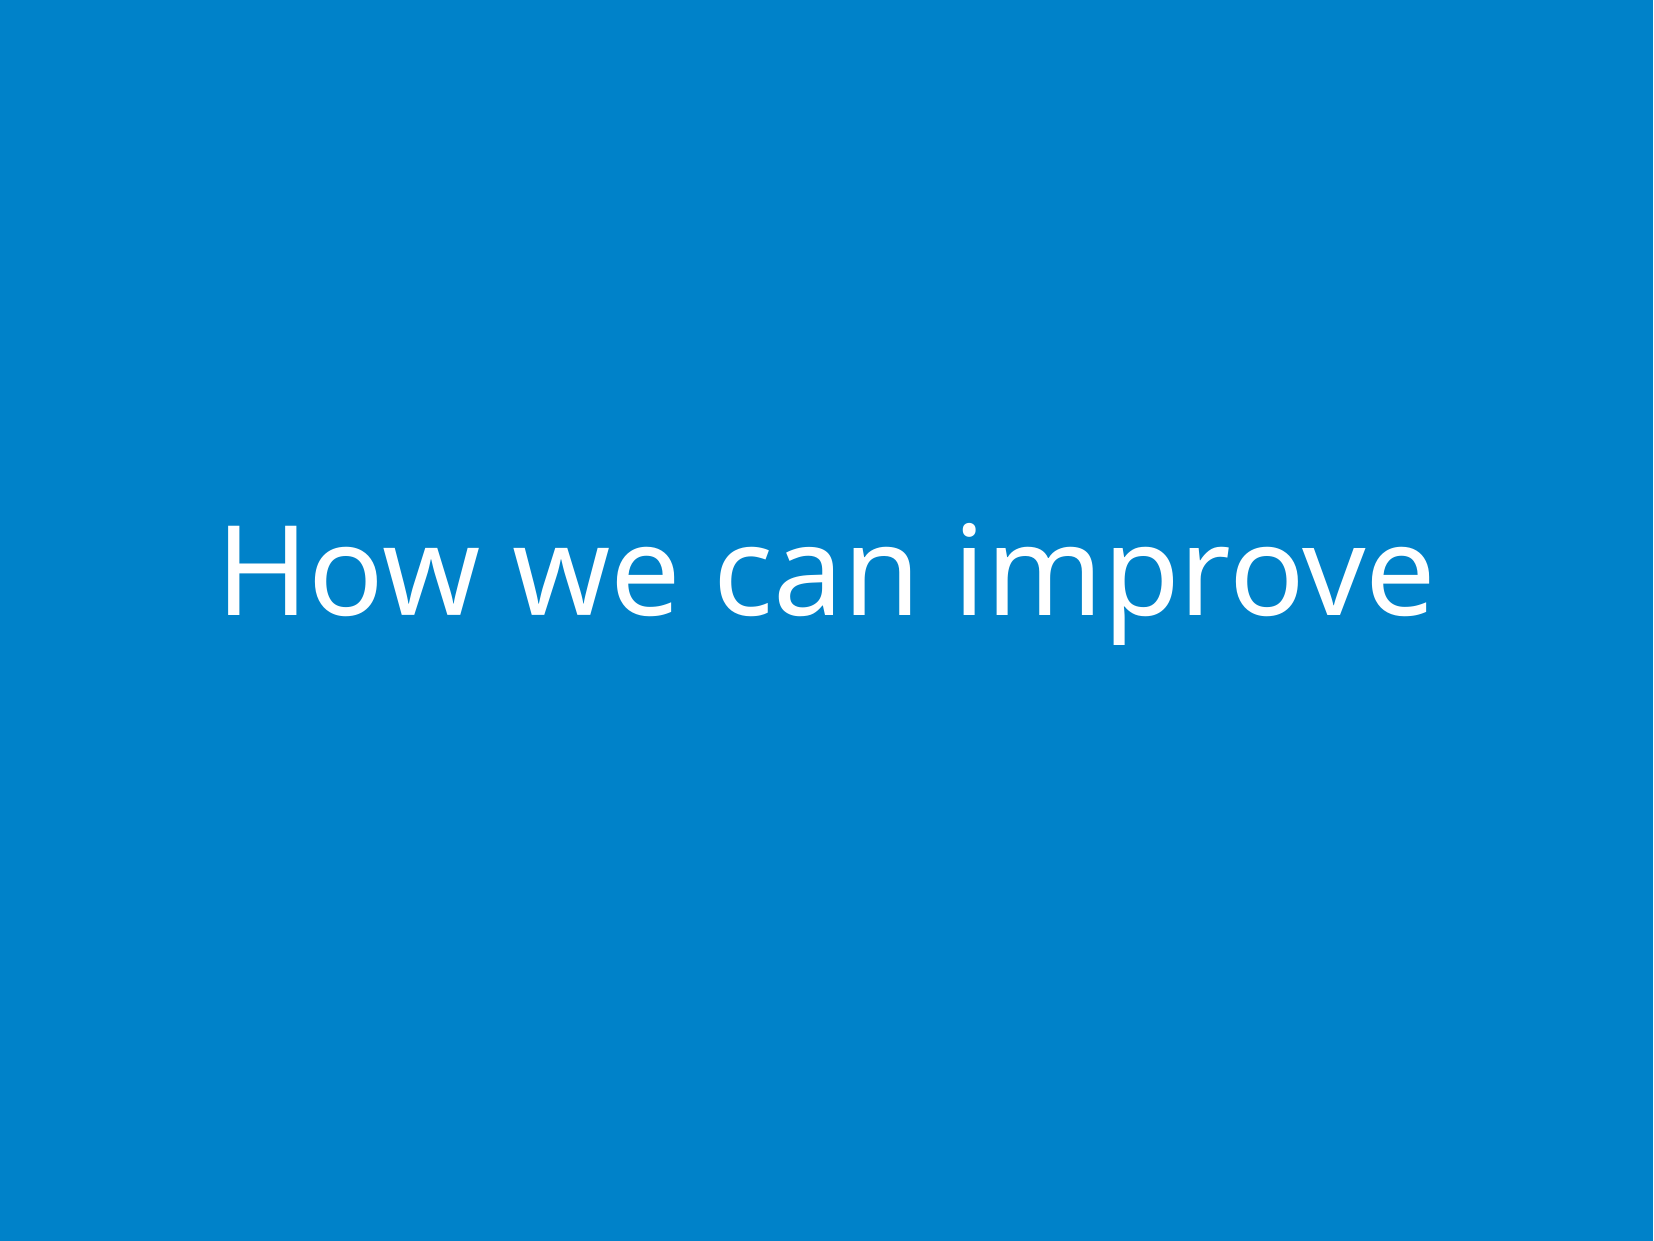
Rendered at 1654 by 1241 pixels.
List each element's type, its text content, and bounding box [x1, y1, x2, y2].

title How we can improve [82, 311, 1571, 822]
